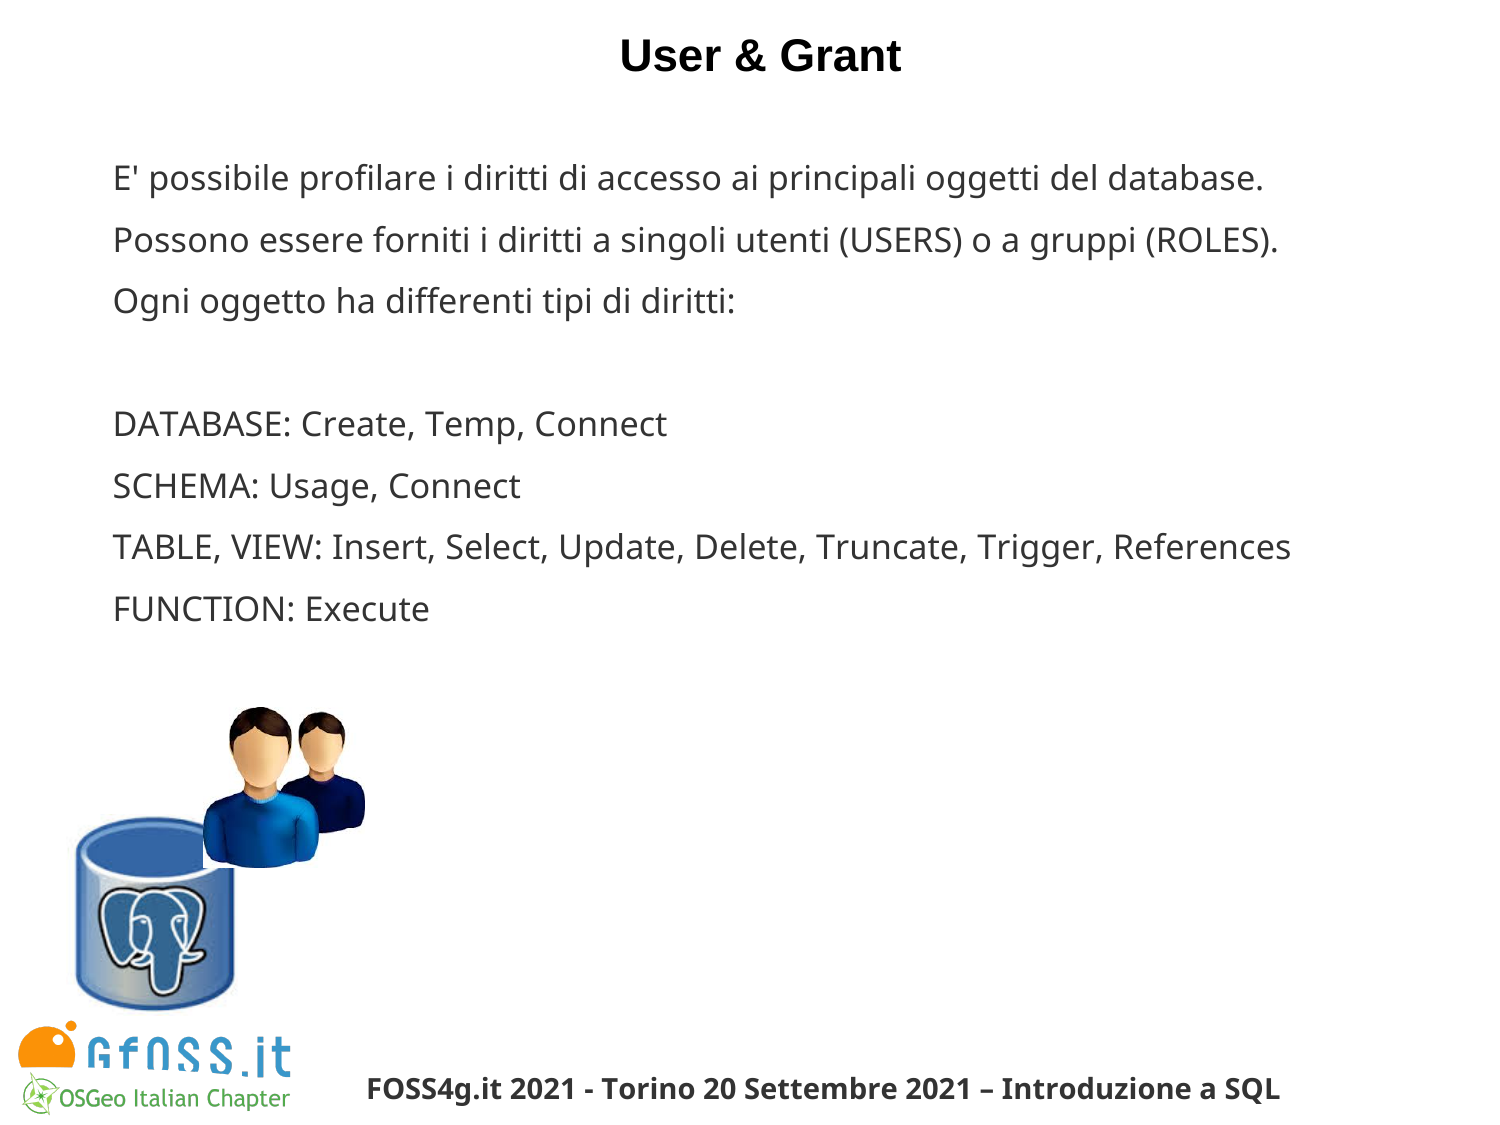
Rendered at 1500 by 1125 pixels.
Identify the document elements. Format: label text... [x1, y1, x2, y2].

text_box E' possibile profilare i diritti di accesso ai principali oggetti del database. Possono essere forniti i diritti a singoli utenti (USERS) o a gruppi (ROLES). Ogni oggetto ha differenti tipi di diritti: DATABASE: Create, Temp, Connect SCHEMA: Usage, Connect TABLE, VIEW: Insert, Select, Update, Delete, Truncate, Trigger, References FUNCTION: Execute [53, 128, 1447, 698]
title User & Grant [21, 26, 1500, 82]
picture [0, 707, 365, 1125]
